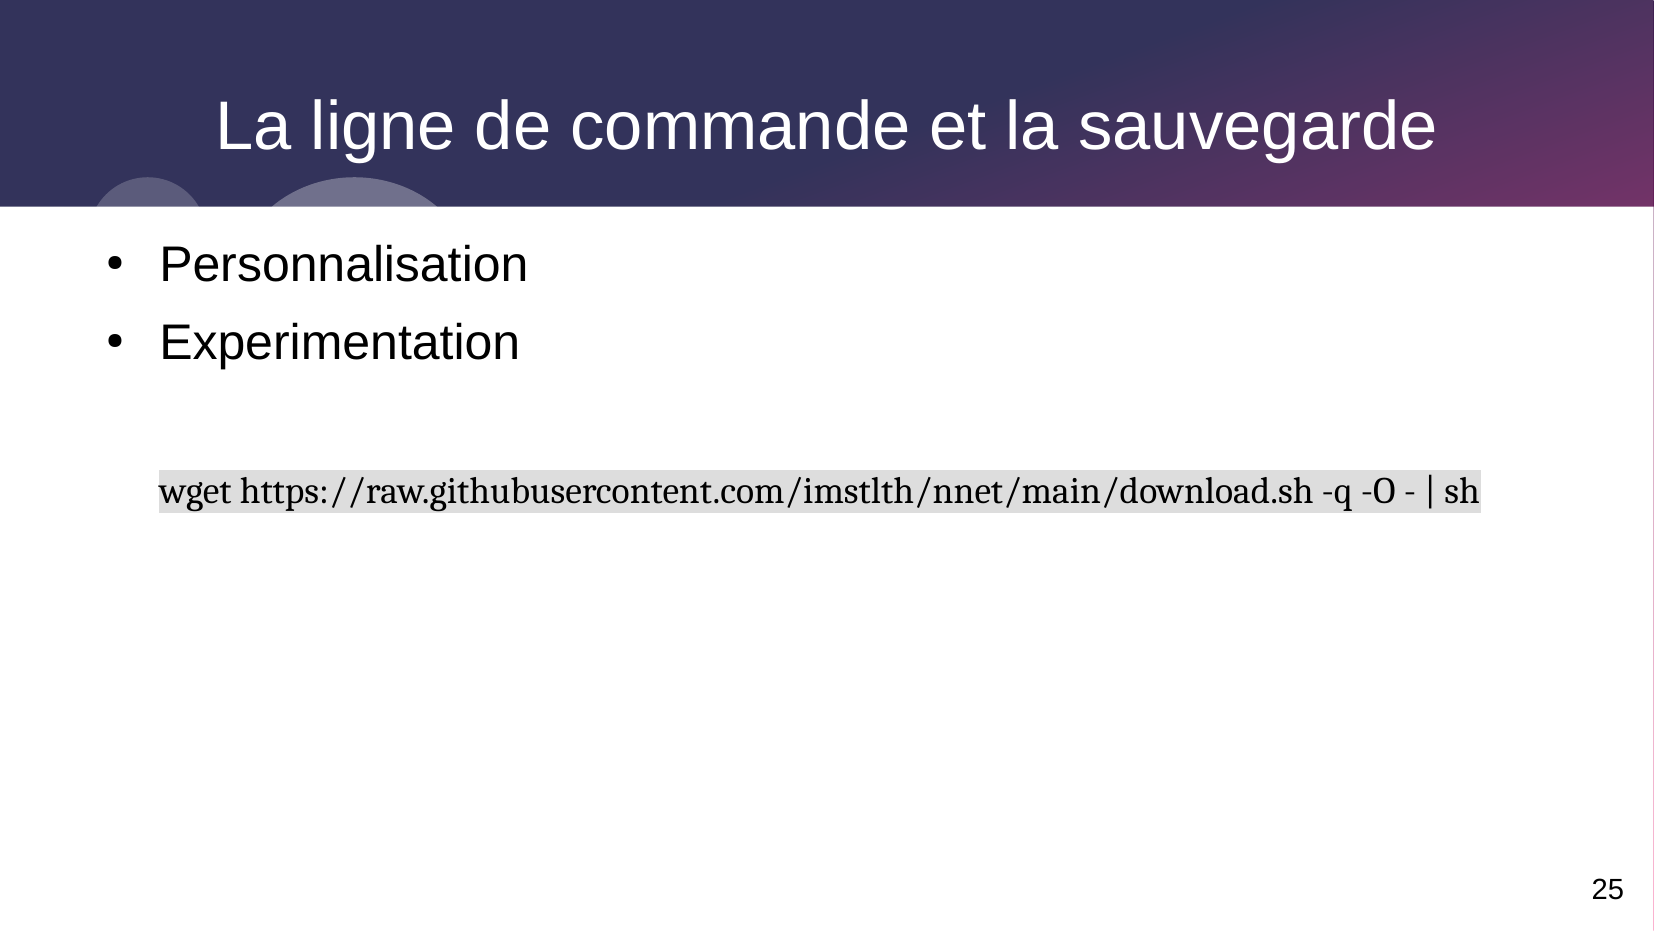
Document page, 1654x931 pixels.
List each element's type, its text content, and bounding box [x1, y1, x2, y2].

title La ligne de commande et la sauvegarde [88, 44, 1565, 207]
list Personnalisation Experimentation wget https://raw.githubusercontent.com/imstlth/nnet/main/download.sh -q -O - | sh [88, 236, 1565, 827]
